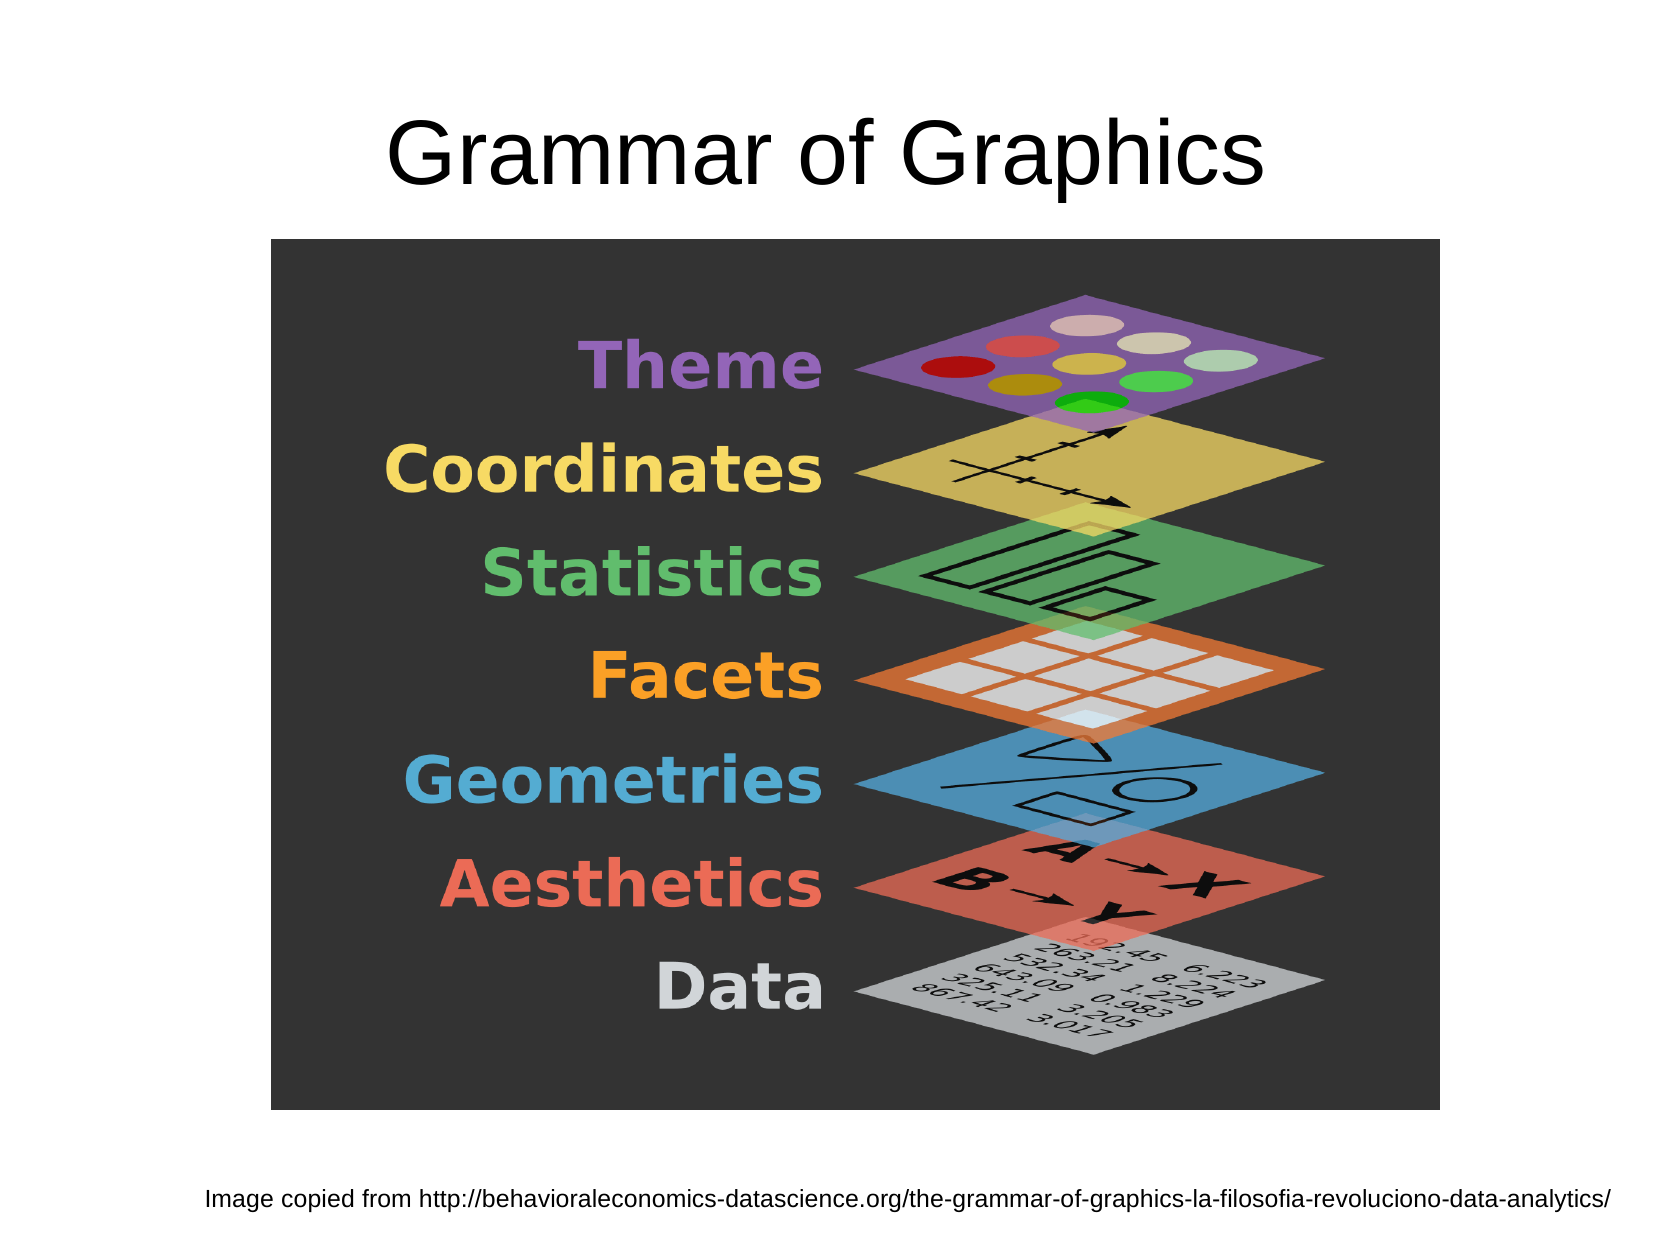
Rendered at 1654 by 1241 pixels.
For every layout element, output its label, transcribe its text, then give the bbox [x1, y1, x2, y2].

picture [271, 239, 1440, 1111]
list Image copied from http://behavioraleconomics-datascience.org/the-grammar-of-graphics-la-filosofia-revoluciono-data-analytics/ [204, 1185, 1626, 1231]
title Grammar of Graphics [82, 49, 1571, 257]
